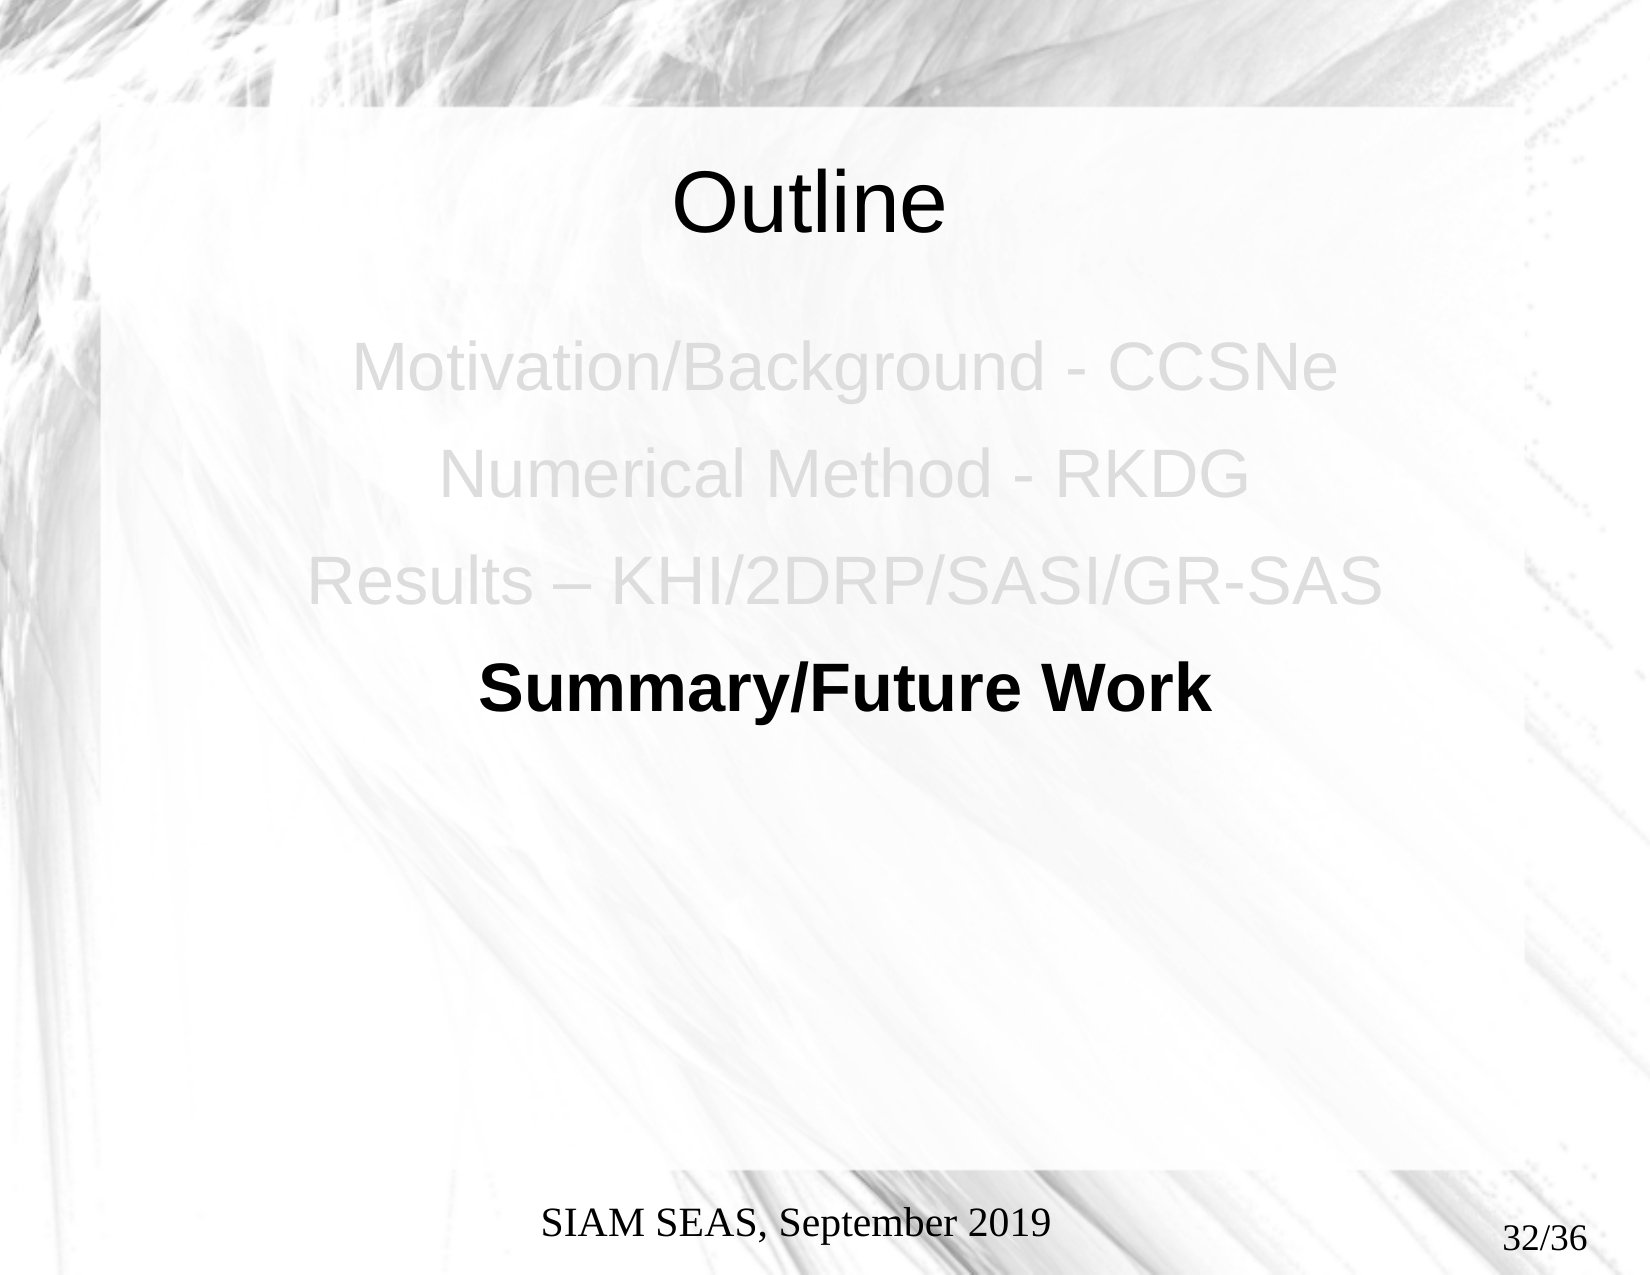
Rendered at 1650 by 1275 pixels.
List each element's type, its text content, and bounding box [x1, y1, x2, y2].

list Motivation/Background - CCSNe Numerical Method - RKDG Results – KHI/2DRP/SASI/GR-SAS Summary/Future Work [105, 328, 1516, 972]
picture [0, 0, 1650, 1275]
title Outline [117, 115, 1503, 288]
